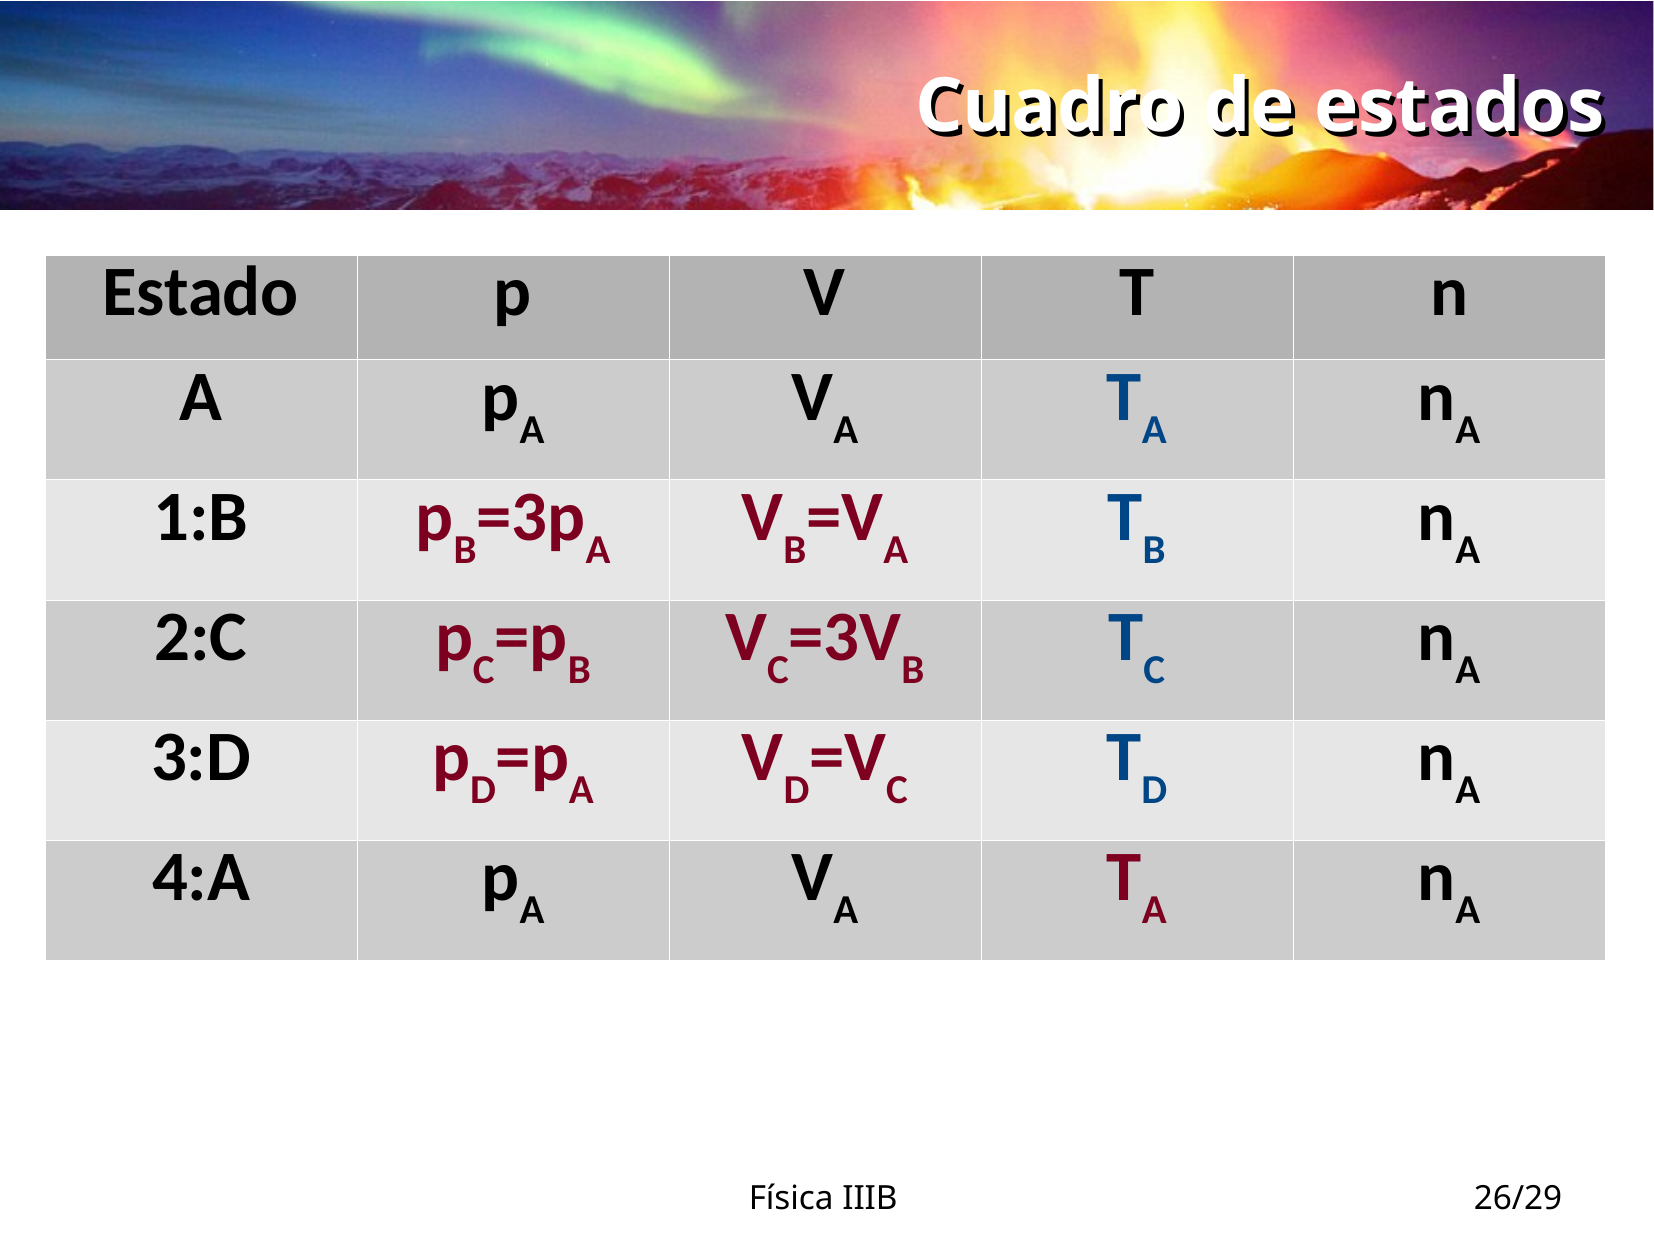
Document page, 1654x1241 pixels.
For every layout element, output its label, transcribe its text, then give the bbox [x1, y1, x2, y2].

table_cell TD [982, 721, 1293, 840]
table_cell nA [1294, 721, 1605, 840]
table_cell pC=pB [358, 601, 669, 720]
table_cell 1:B [46, 480, 357, 600]
table_cell nA [1294, 360, 1605, 479]
table_cell VC=3VB [670, 601, 981, 720]
table_cell pD=pA [358, 721, 669, 840]
table_cell VD=VC [670, 721, 981, 840]
table_cell 2:C [46, 601, 357, 720]
table_cell TA [982, 841, 1293, 960]
table_cell 3:D [46, 721, 357, 840]
table_header Estado [46, 256, 357, 359]
table_cell 4:A [46, 841, 357, 960]
table_header n [1294, 256, 1605, 359]
table_header V [670, 256, 981, 359]
table_cell pB=3pA [358, 480, 669, 600]
table_header T [982, 256, 1293, 359]
table_cell VB=VA [670, 480, 981, 600]
table_cell TC [982, 601, 1293, 720]
table_cell VA [670, 360, 981, 479]
picture [0, 1, 1654, 210]
table_header p [358, 256, 669, 359]
table_cell nA [1294, 841, 1605, 960]
table_cell VA [670, 841, 981, 960]
title Cuadro de estados [45, 15, 1606, 191]
table_cell nA [1294, 601, 1605, 720]
table_cell A [46, 360, 357, 479]
table_cell TA [982, 360, 1293, 479]
table_cell pA [358, 360, 669, 479]
table_cell nA [1294, 480, 1605, 600]
table_cell pA [358, 841, 669, 960]
table_cell TB [982, 480, 1293, 600]
